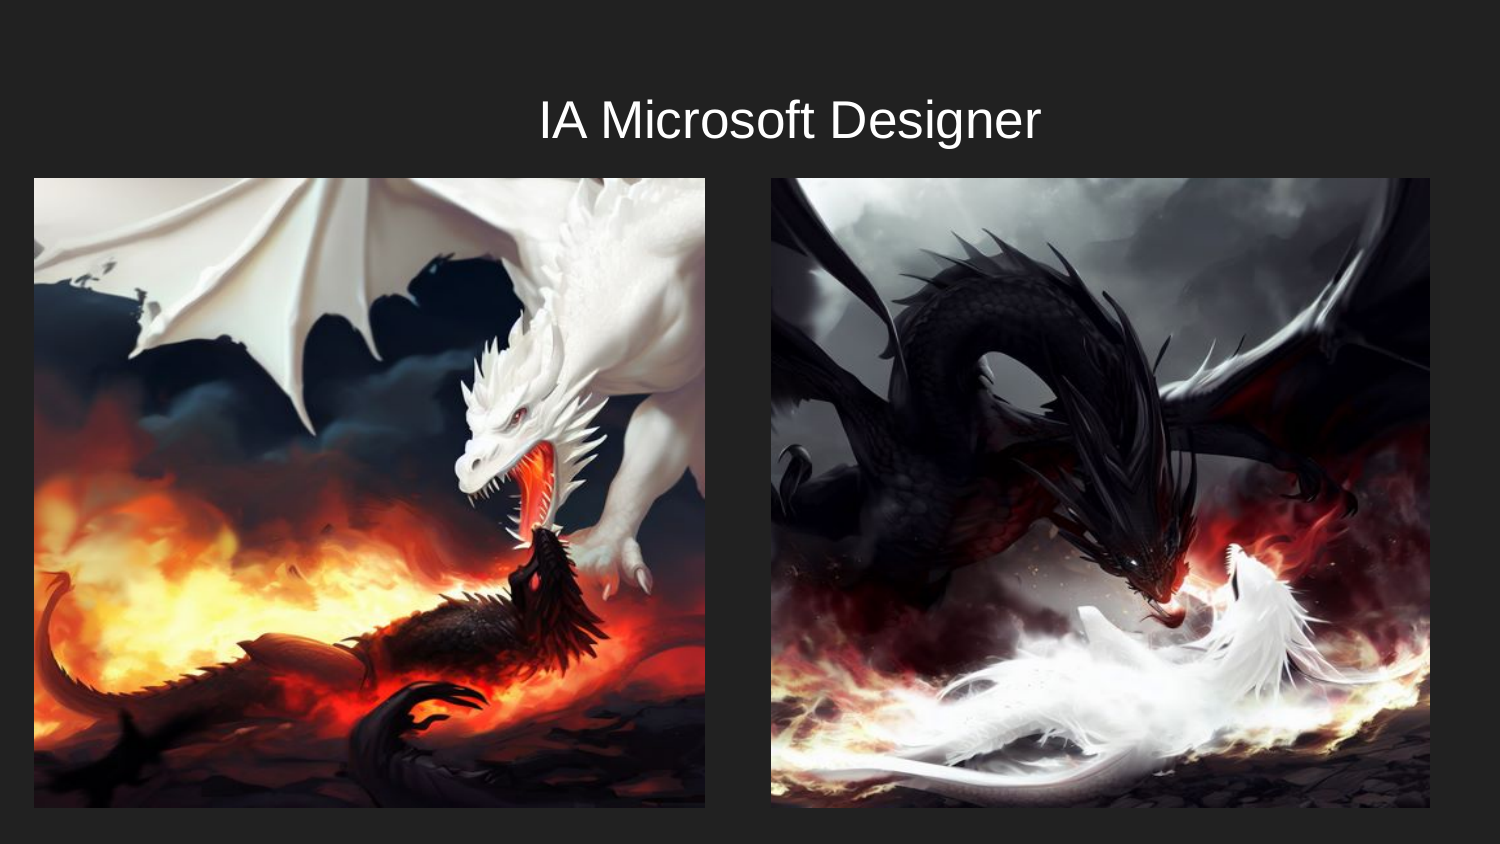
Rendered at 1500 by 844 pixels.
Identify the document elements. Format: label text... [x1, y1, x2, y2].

title IA Microsoft Designer [51, 70, 1449, 165]
picture [34, 178, 705, 808]
picture [771, 178, 1430, 808]
